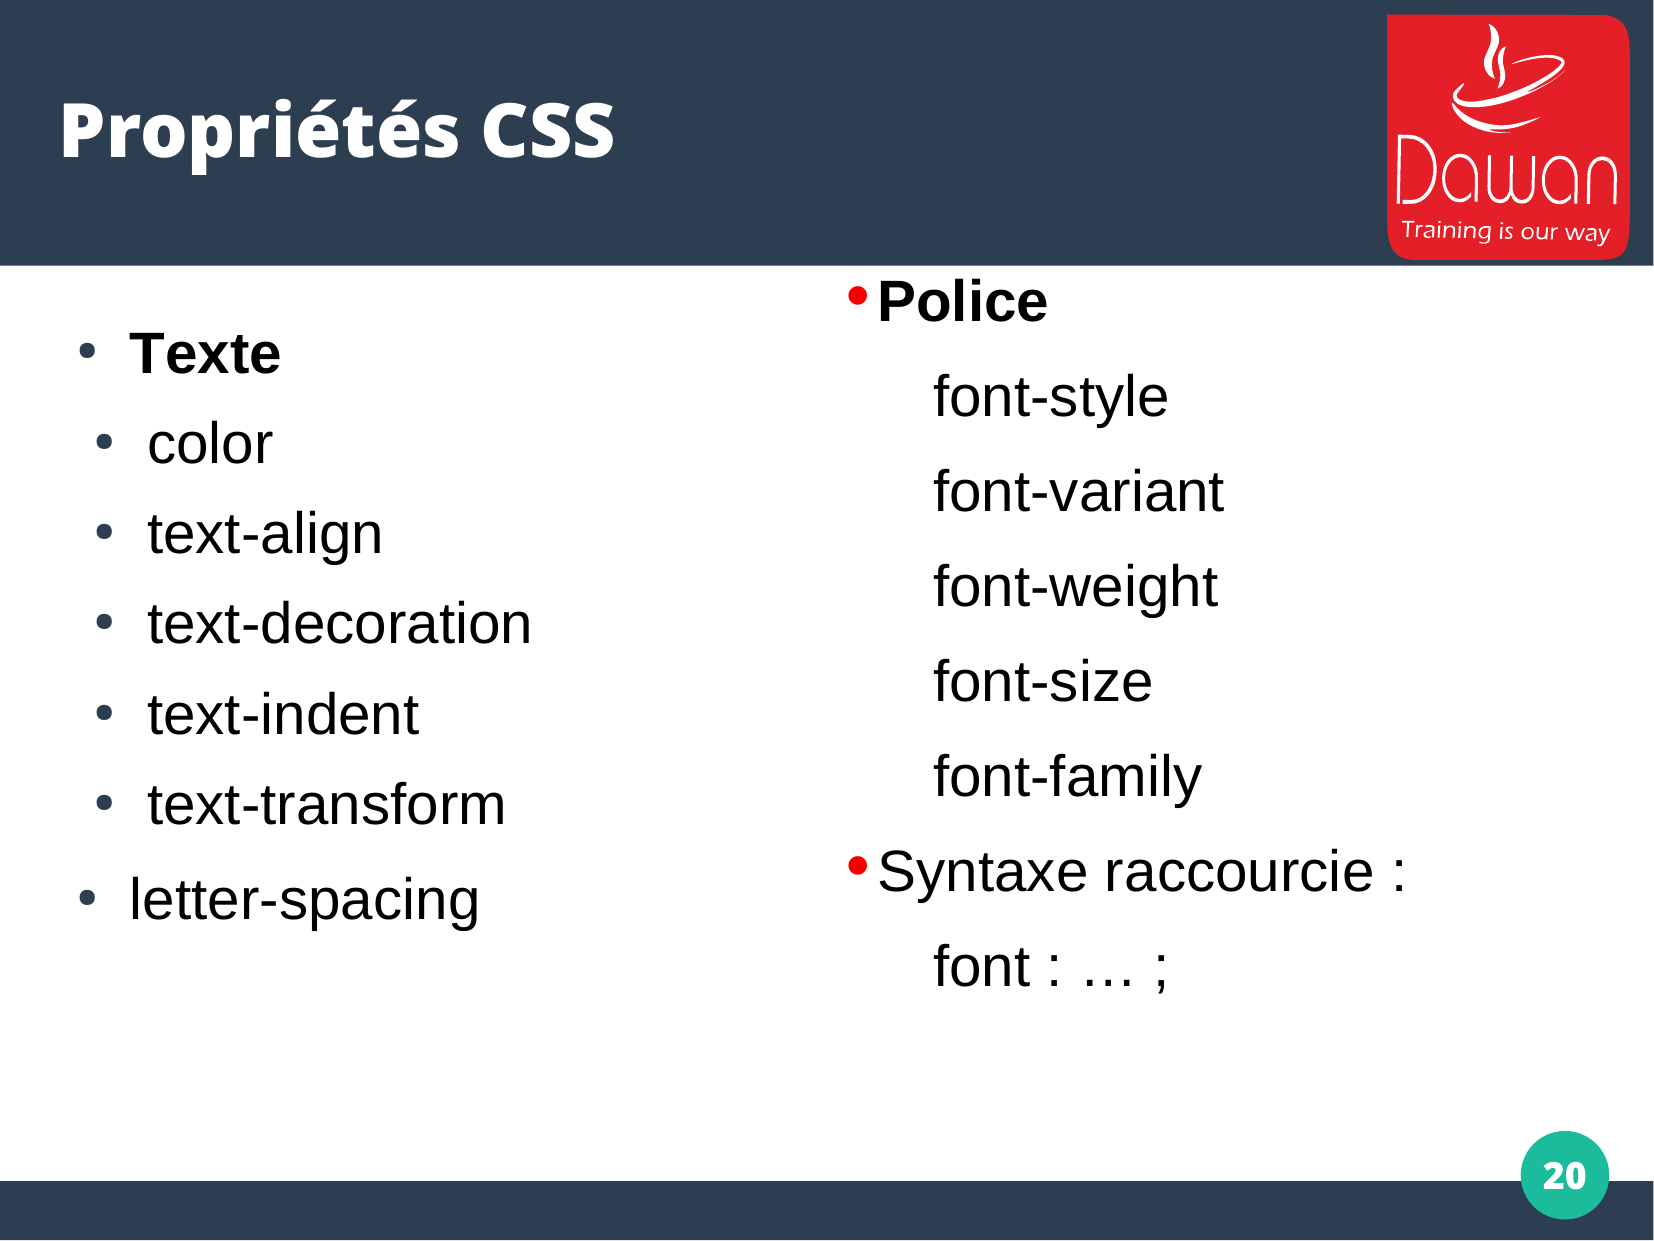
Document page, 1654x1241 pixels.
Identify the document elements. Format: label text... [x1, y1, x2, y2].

list Texte color text-align text-decoration text-indent text-transform letter-spacing [59, 324, 1595, 1152]
title Propriétés CSS [59, 49, 1387, 207]
text_box Police font-style font-variant font-weight font-size font-family Syntaxe raccourcie : font : … ; [845, 265, 1596, 1094]
picture [1387, 14, 1630, 260]
